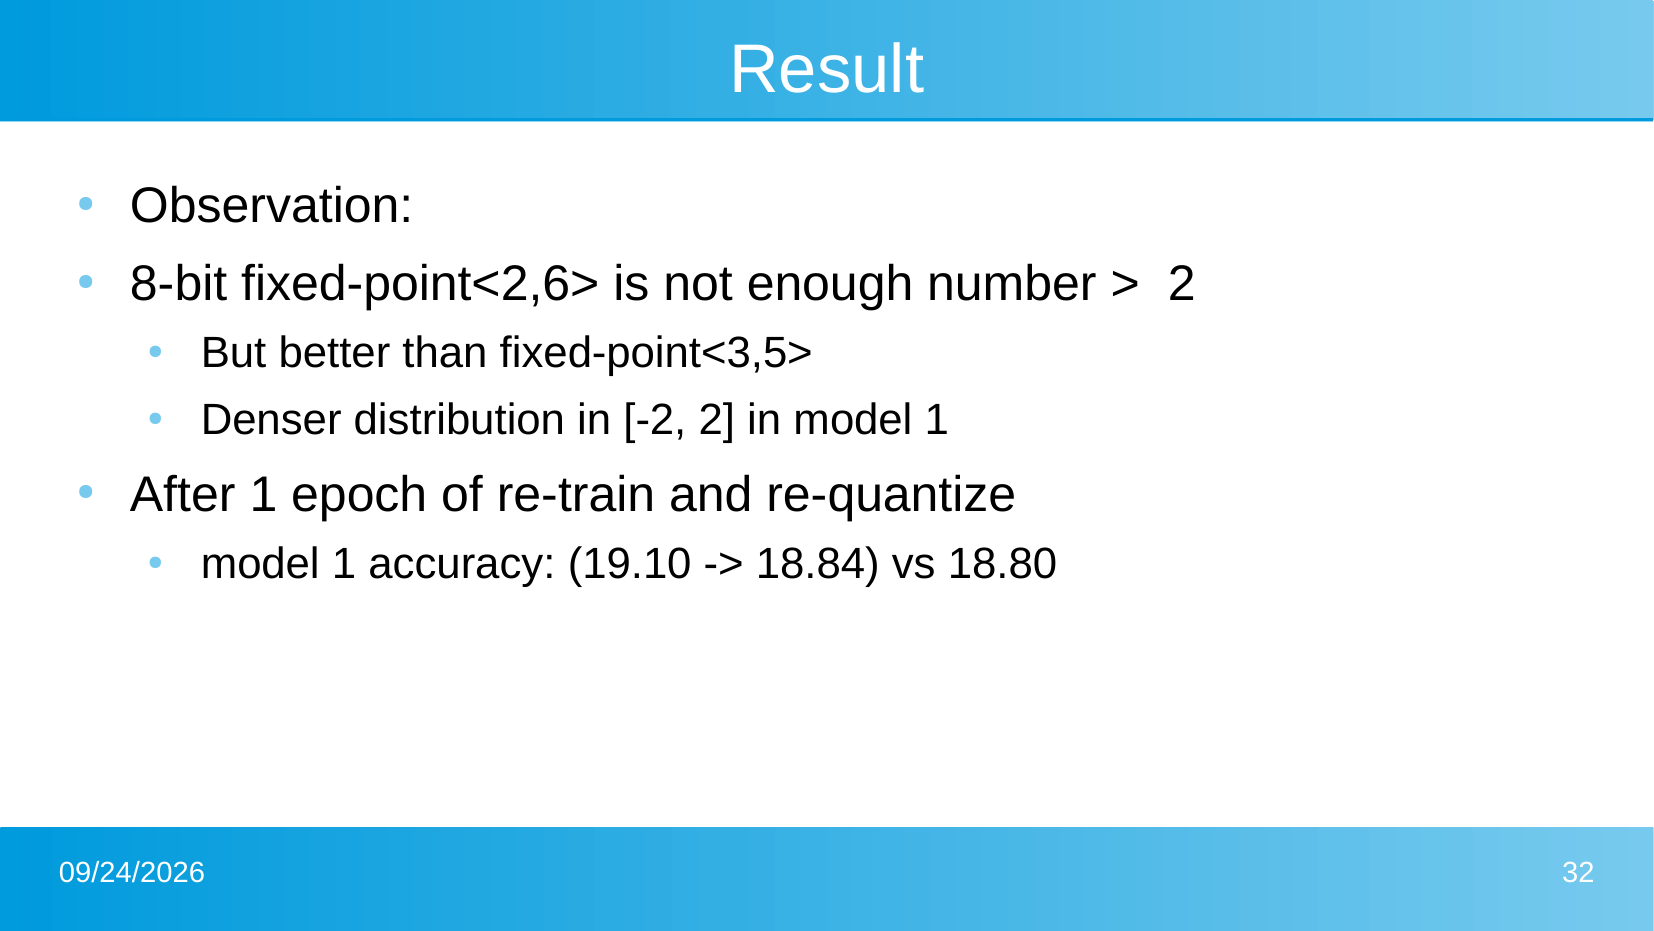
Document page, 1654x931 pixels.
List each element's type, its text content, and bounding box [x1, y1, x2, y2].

title Result [59, 29, 1595, 108]
list Observation: 8-bit fixed-point<2,6> is not enough number > 2 But better than fixed-point<3,5> Denser distribution in [-2, 2] in model 1 After 1 epoch of re-train and re-quantize model 1 accuracy: (19.10 -> 18.84) vs 18.80 [59, 177, 1595, 768]
